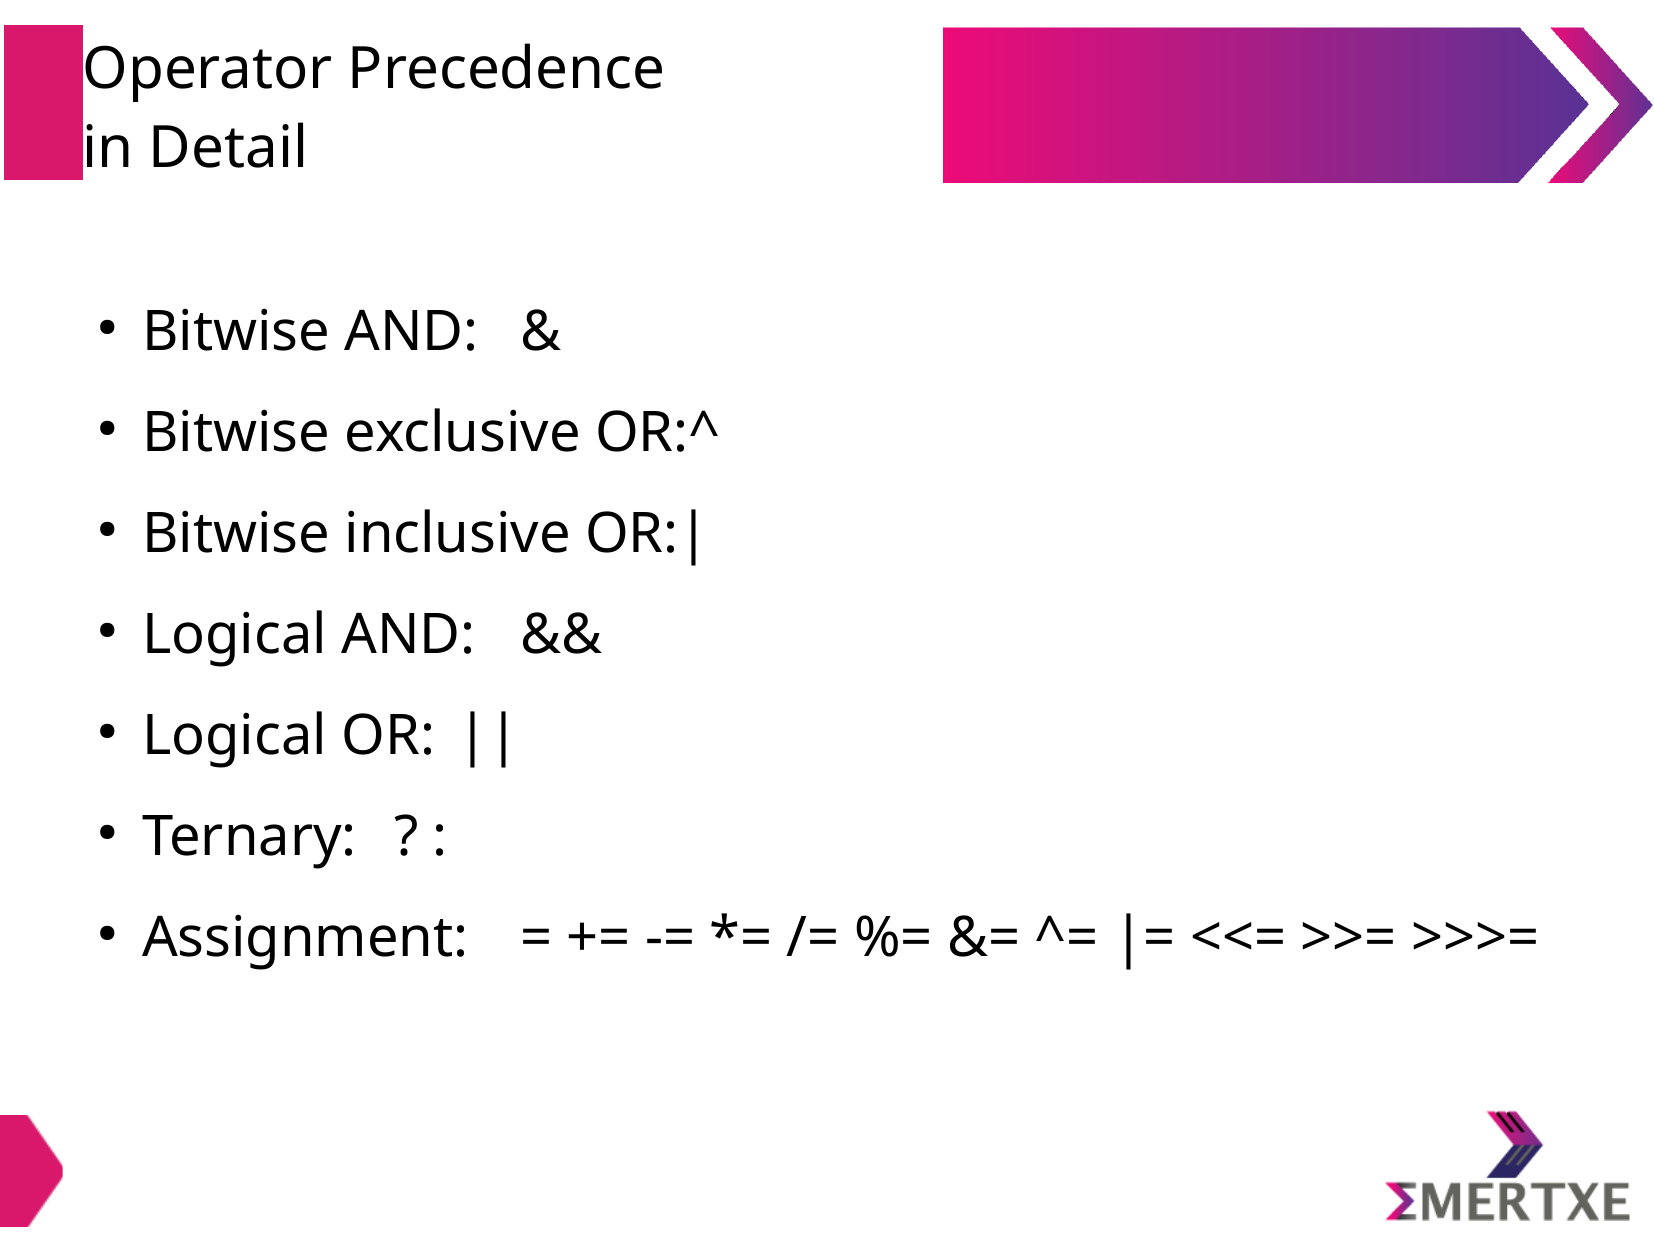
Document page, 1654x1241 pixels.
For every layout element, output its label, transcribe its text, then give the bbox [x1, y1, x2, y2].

list Bitwise AND: & Bitwise exclusive OR:^ Bitwise inclusive OR:| Logical AND: && Logical OR: || Ternary: ? : Assignment: = += -= *= /= %= &= ^= |= <<= >>= >>>= [82, 290, 1571, 1010]
picture [1571, 27, 1653, 183]
picture [1385, 1107, 1631, 1221]
title Operator Precedence in Detail [82, 2, 1571, 210]
